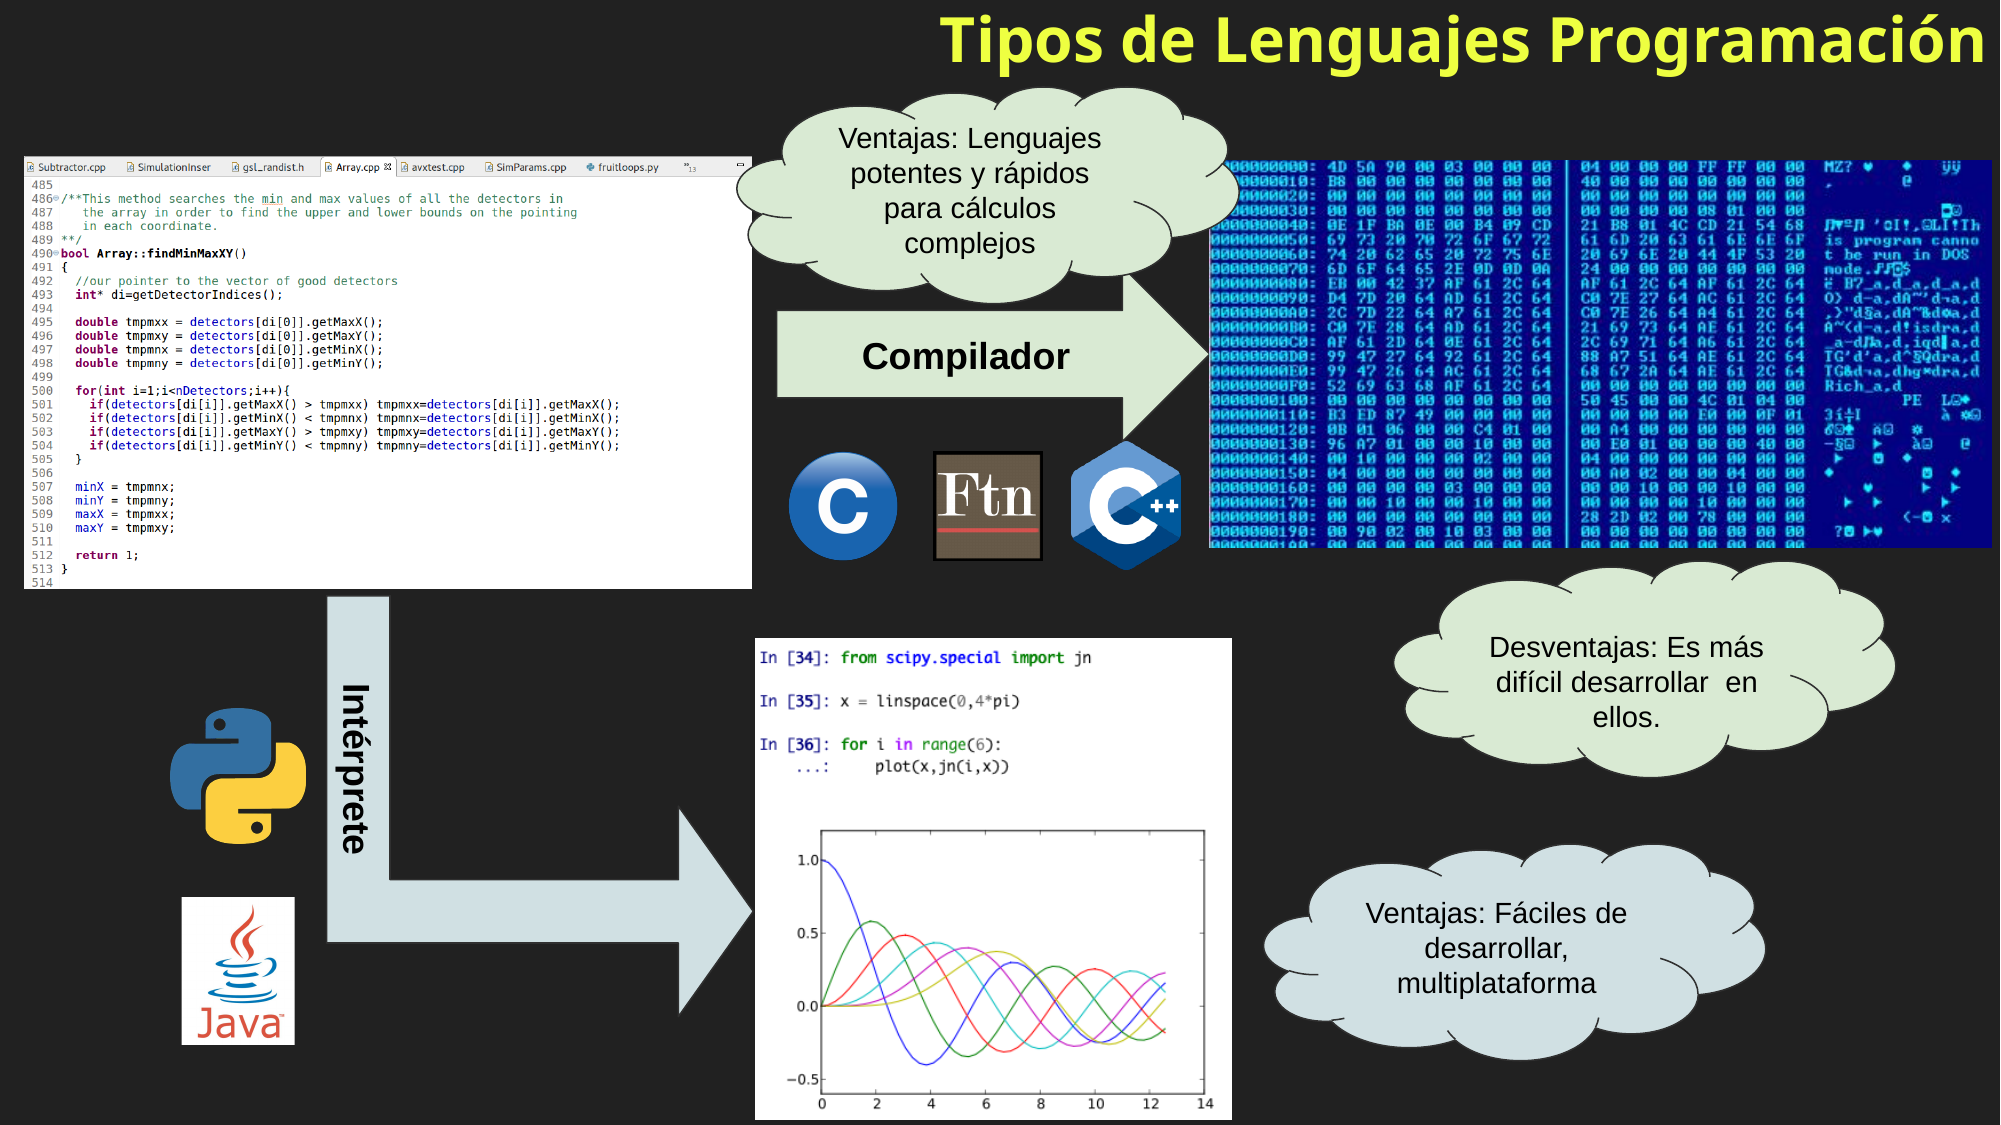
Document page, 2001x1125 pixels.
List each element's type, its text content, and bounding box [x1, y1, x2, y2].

picture [181, 897, 295, 1045]
picture [933, 451, 1043, 561]
title Tipos de Lenguajes Programación [438, 19, 1989, 132]
text_box Ventajas: Lenguajes potentes y rápidos para cálculos complejos [736, 86, 1240, 304]
picture [1209, 160, 1992, 548]
text_box Ventajas: Fáciles de desarrollar, multiplataforma [1263, 844, 1766, 1061]
text_box Compilador [776, 274, 1209, 441]
picture [170, 708, 306, 844]
text_box Desventajas: Es más difícil desarrollar en ellos. [1393, 561, 1896, 778]
text_box Intérprete [326, 595, 754, 1017]
picture [1071, 441, 1181, 570]
picture [24, 156, 752, 589]
picture [788, 451, 898, 561]
picture [755, 638, 1232, 1120]
